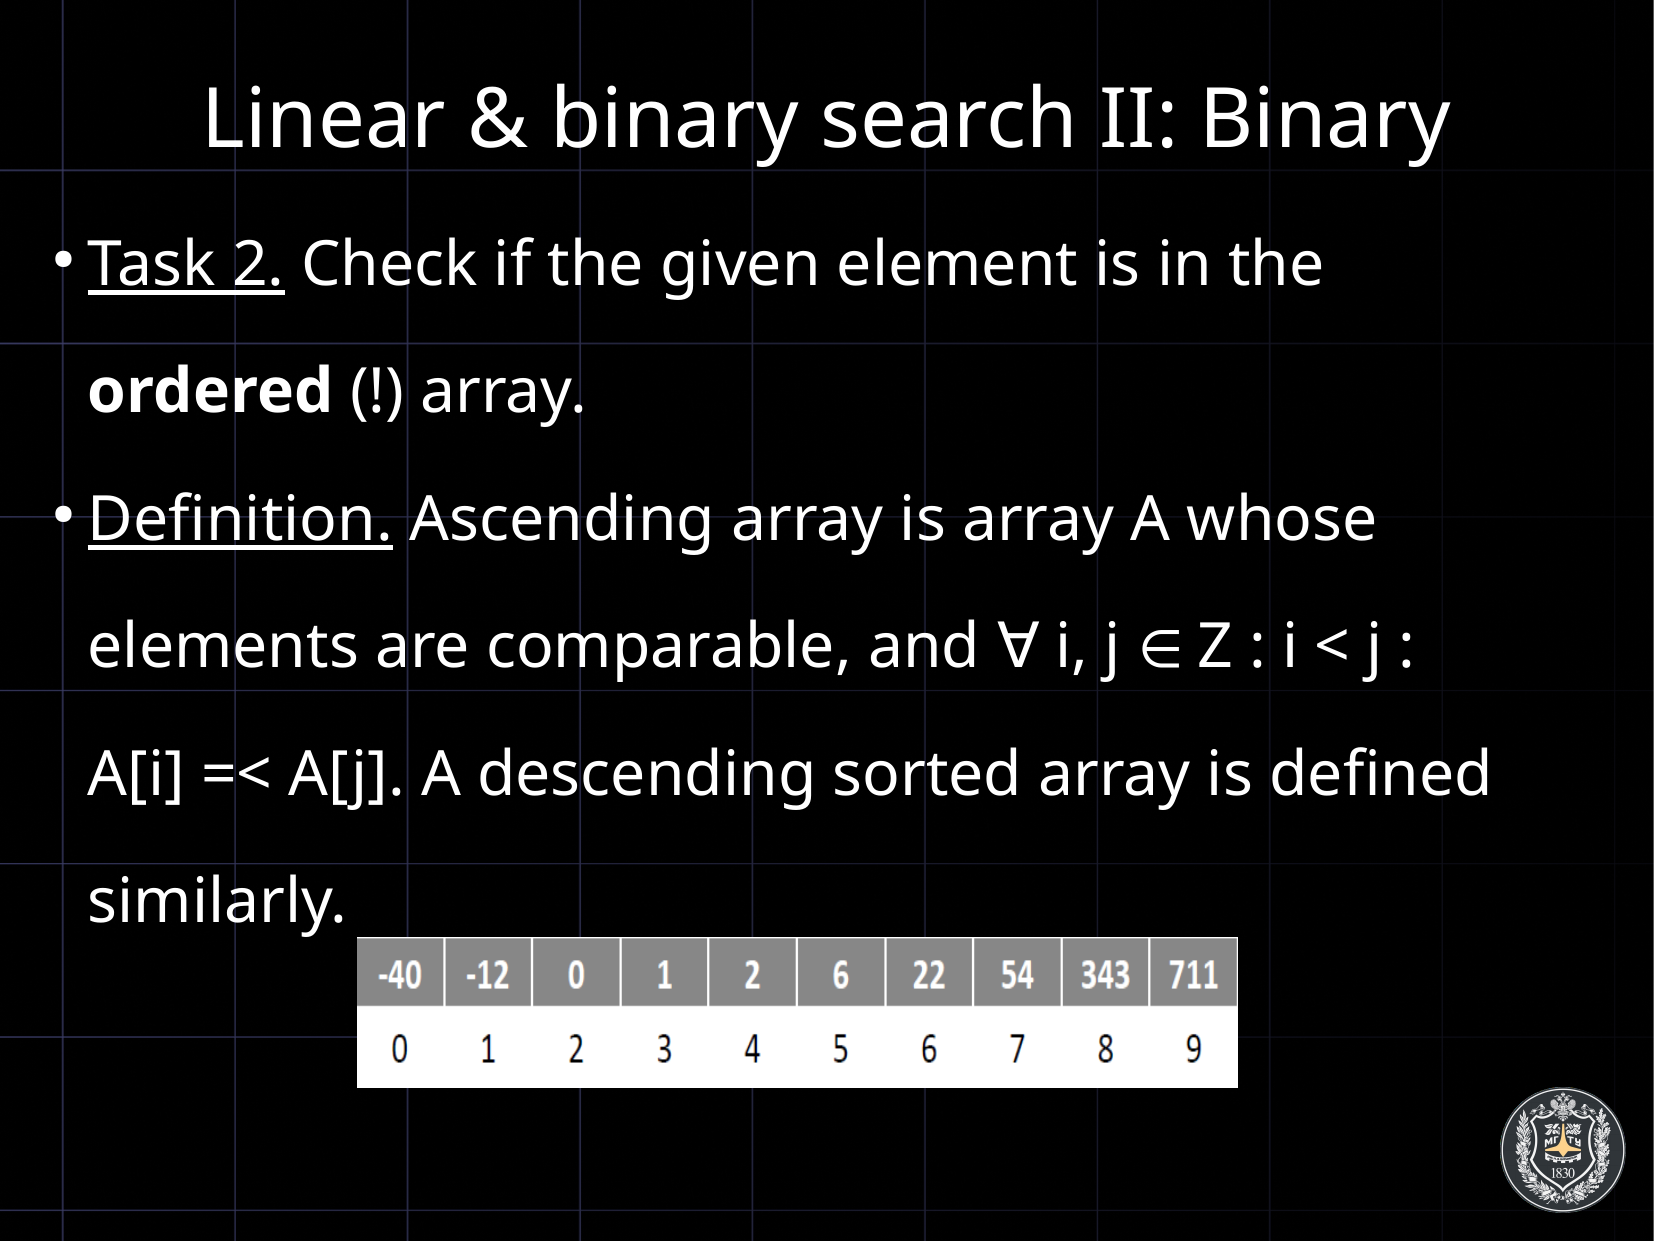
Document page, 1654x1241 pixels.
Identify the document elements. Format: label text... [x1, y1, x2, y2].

title Linear & binary search II: Binary [82, 37, 1571, 168]
picture [0, 0, 1654, 1241]
text_box Task 2. Check if the given element is in the ordered (!) array. Definition. Ascending array is array A whose elements are comparable, and ∀ i, j ∈ Z : i < j : A[i] =< A[j]. A descending sorted array is defined similarly. [37, 168, 1576, 862]
